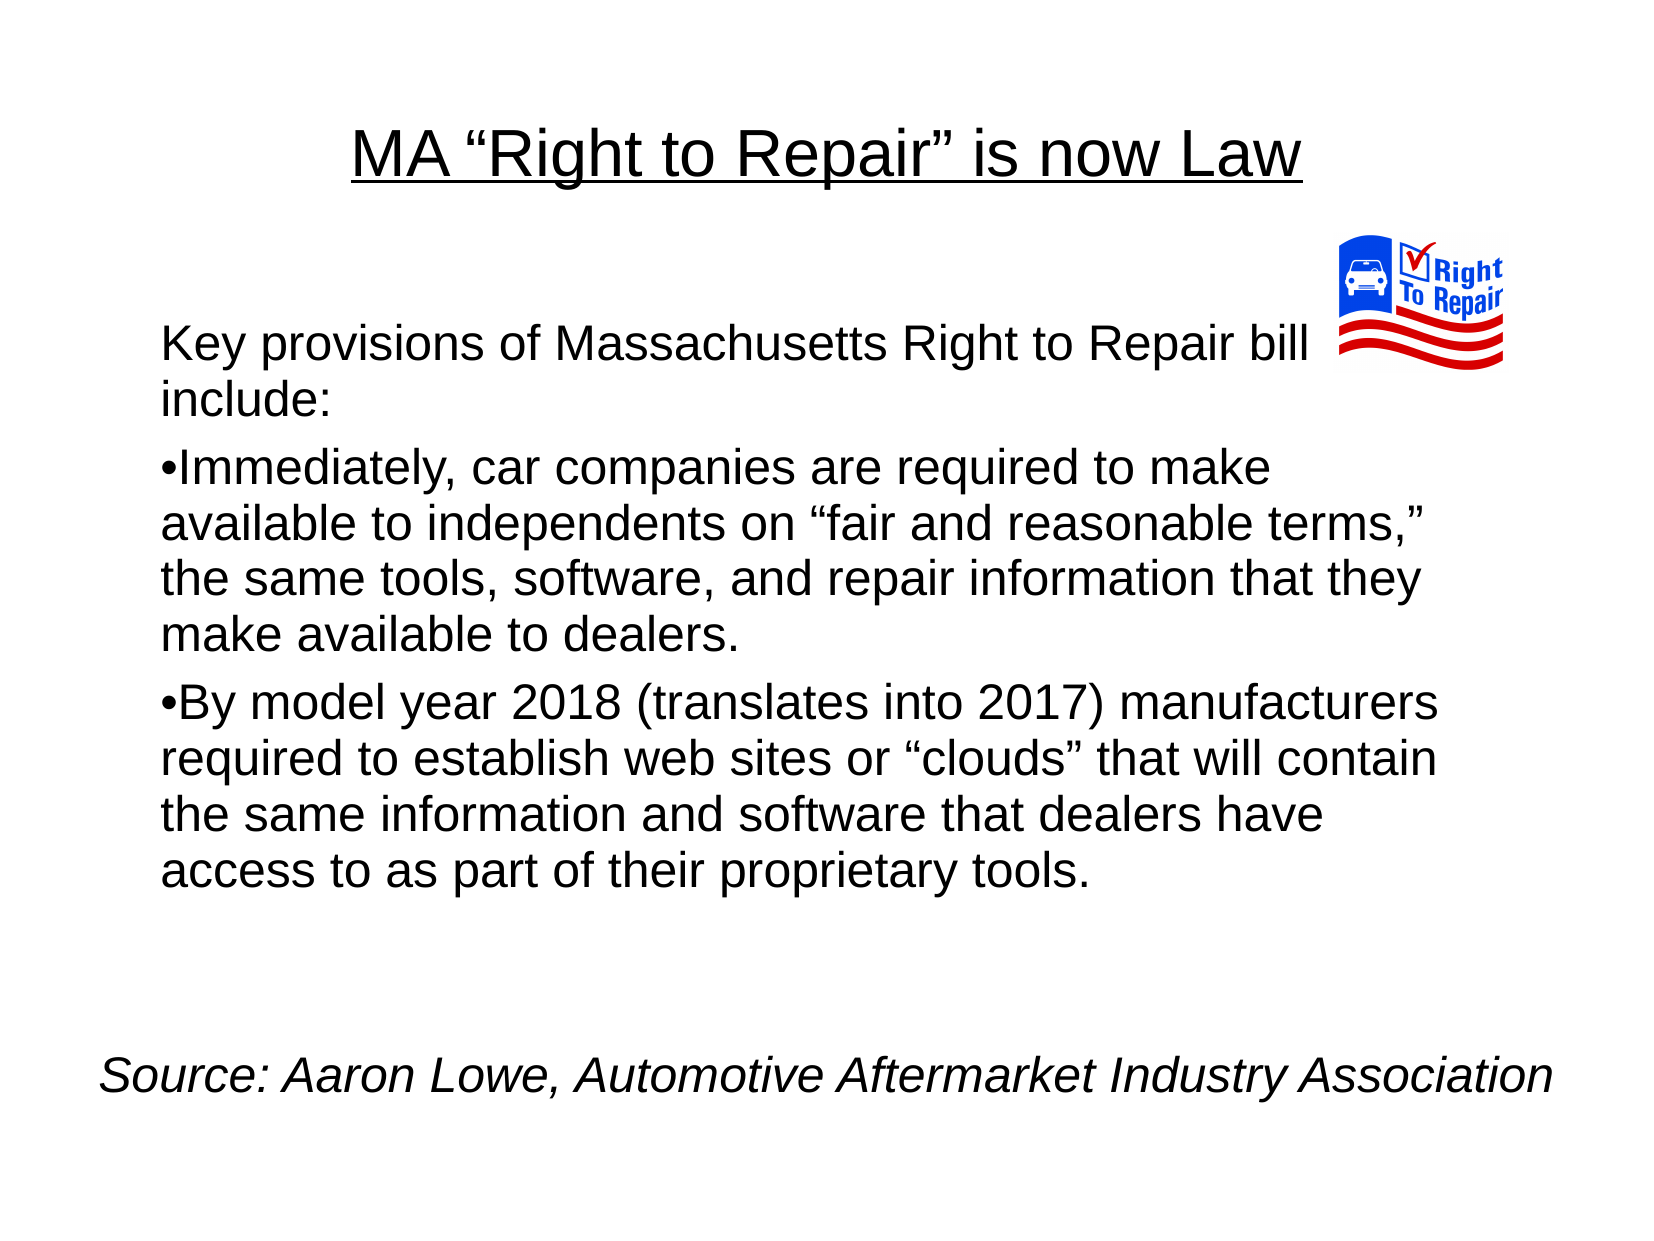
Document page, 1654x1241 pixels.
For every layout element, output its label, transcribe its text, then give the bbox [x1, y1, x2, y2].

title MA “Right to Repair” is now Law [82, 49, 1571, 257]
picture [1333, 257, 1509, 373]
text_box Source: Aaron Lowe, Automotive Aftermarket Industry Association [83, 1039, 1570, 1111]
list Key provisions of Massachusetts Right to Repair bill law include: Immediately, car companies are required to make available to independents on “fair and reasonable terms,” the same tools, software, and repair information that they make available to dealers. By model year 2018 (translates into 2017) manufacturers required to establish web sites or “clouds” that will contain the same information and software that dealers have access to as part of their proprietary tools. [145, 307, 1496, 1039]
